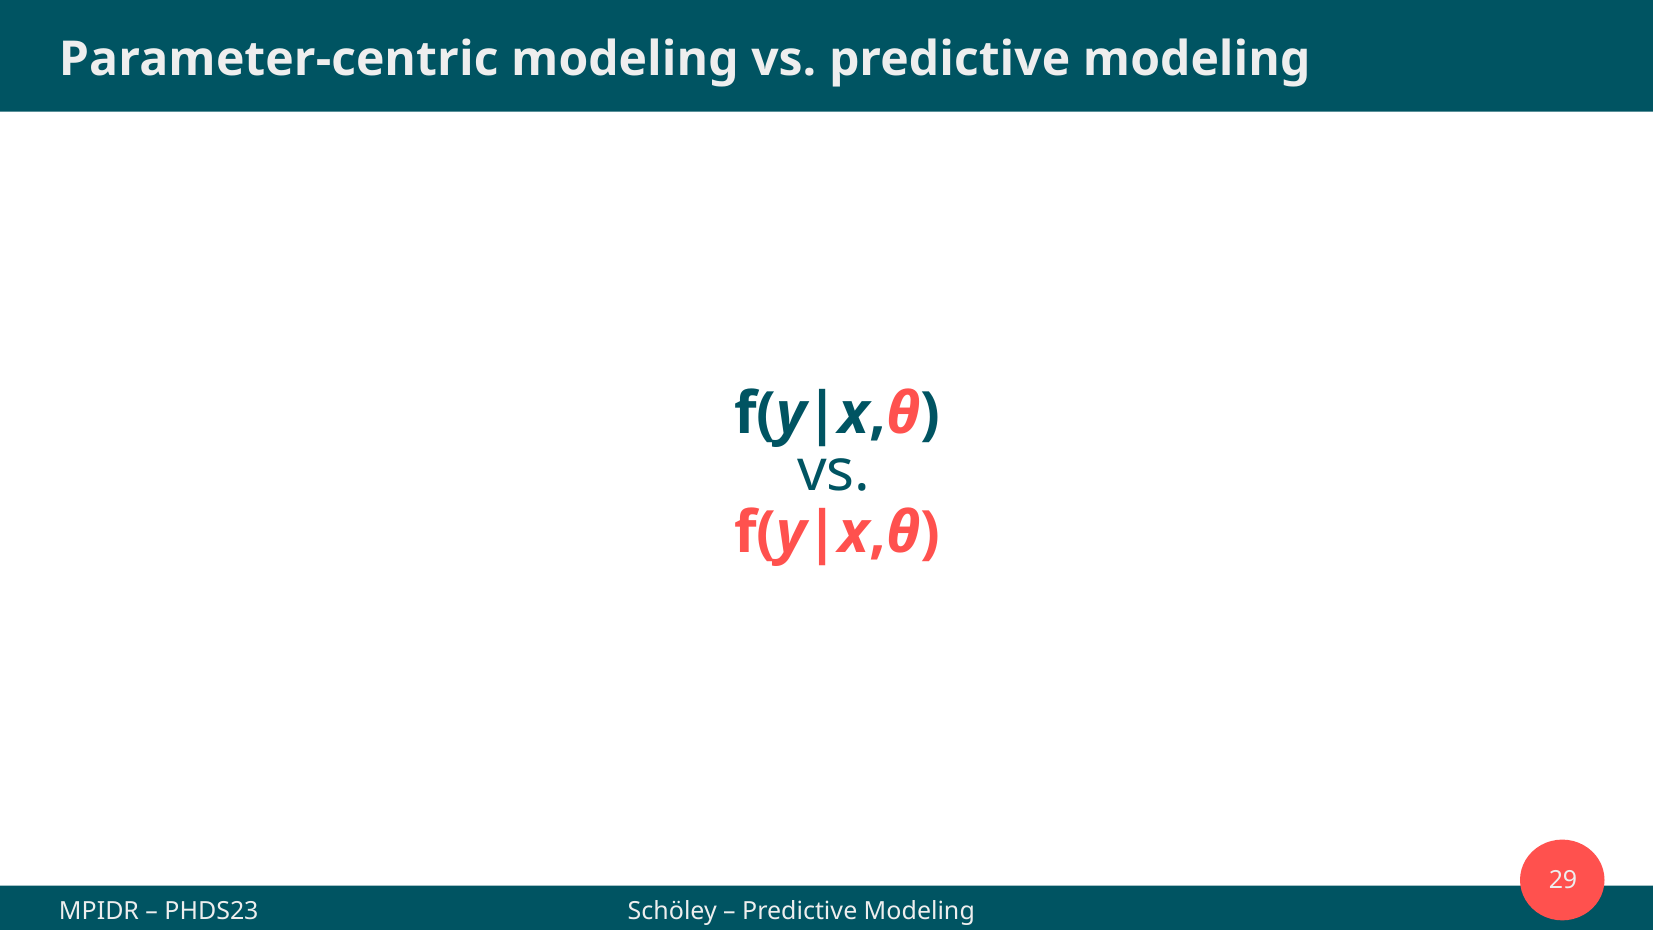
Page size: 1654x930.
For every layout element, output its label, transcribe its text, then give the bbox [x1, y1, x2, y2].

text_box f(y|x,θ) [719, 364, 931, 448]
text_box f(y|x,θ) [719, 482, 931, 566]
title Parameter-centric modeling vs. predictive modeling [58, 0, 1594, 117]
text_box vs. [782, 421, 890, 505]
